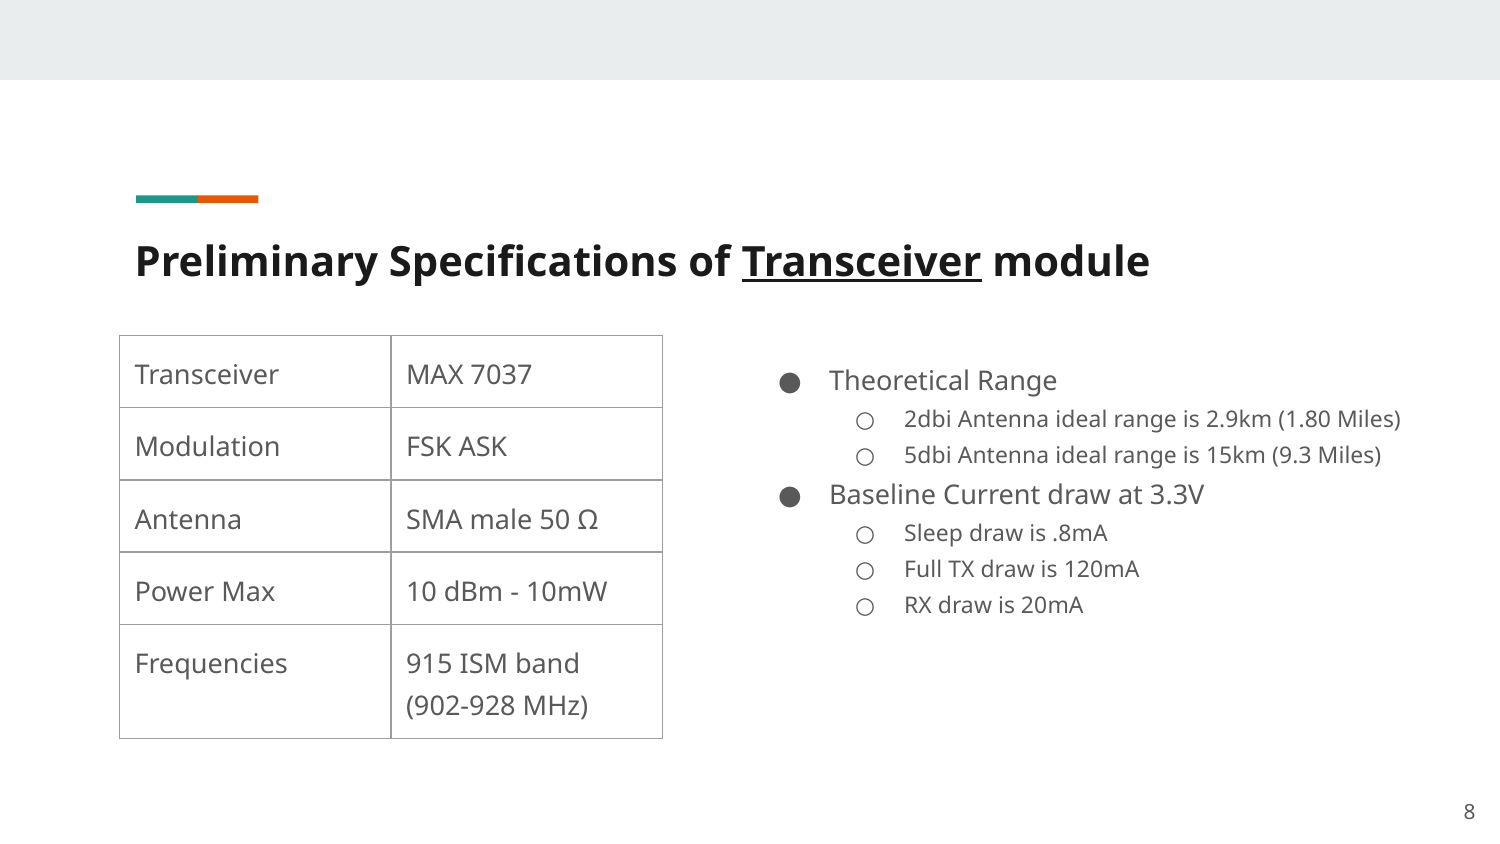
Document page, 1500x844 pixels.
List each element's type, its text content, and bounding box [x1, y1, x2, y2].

table_cell FSK ASK [392, 408, 662, 479]
list Theoretical Range 2dbi Antenna ideal range is 2.9km (1.80 Miles) 5dbi Antenna ideal range is 15km (9.3 Miles) Baseline Current draw at 3.3V Sleep draw is .8mA Full TX draw is 120mA RX draw is 20mA [739, 341, 1438, 712]
table_cell Antenna [120, 481, 390, 551]
slide_number <number> [1400, 779, 1491, 844]
table_cell 10 dBm - 10mW [392, 553, 662, 624]
table_cell Frequencies [120, 625, 390, 738]
table_cell SMA male 50 Ω [392, 481, 662, 551]
table_header MAX 7037 [392, 336, 662, 407]
table_cell Power Max [120, 553, 390, 624]
table_header Transceiver [120, 336, 390, 407]
table_cell 915 ISM band (902-928 MHz) [392, 625, 662, 738]
table_cell Modulation [120, 408, 390, 479]
title Preliminary Specifications of Transceiver module [119, 216, 1381, 305]
